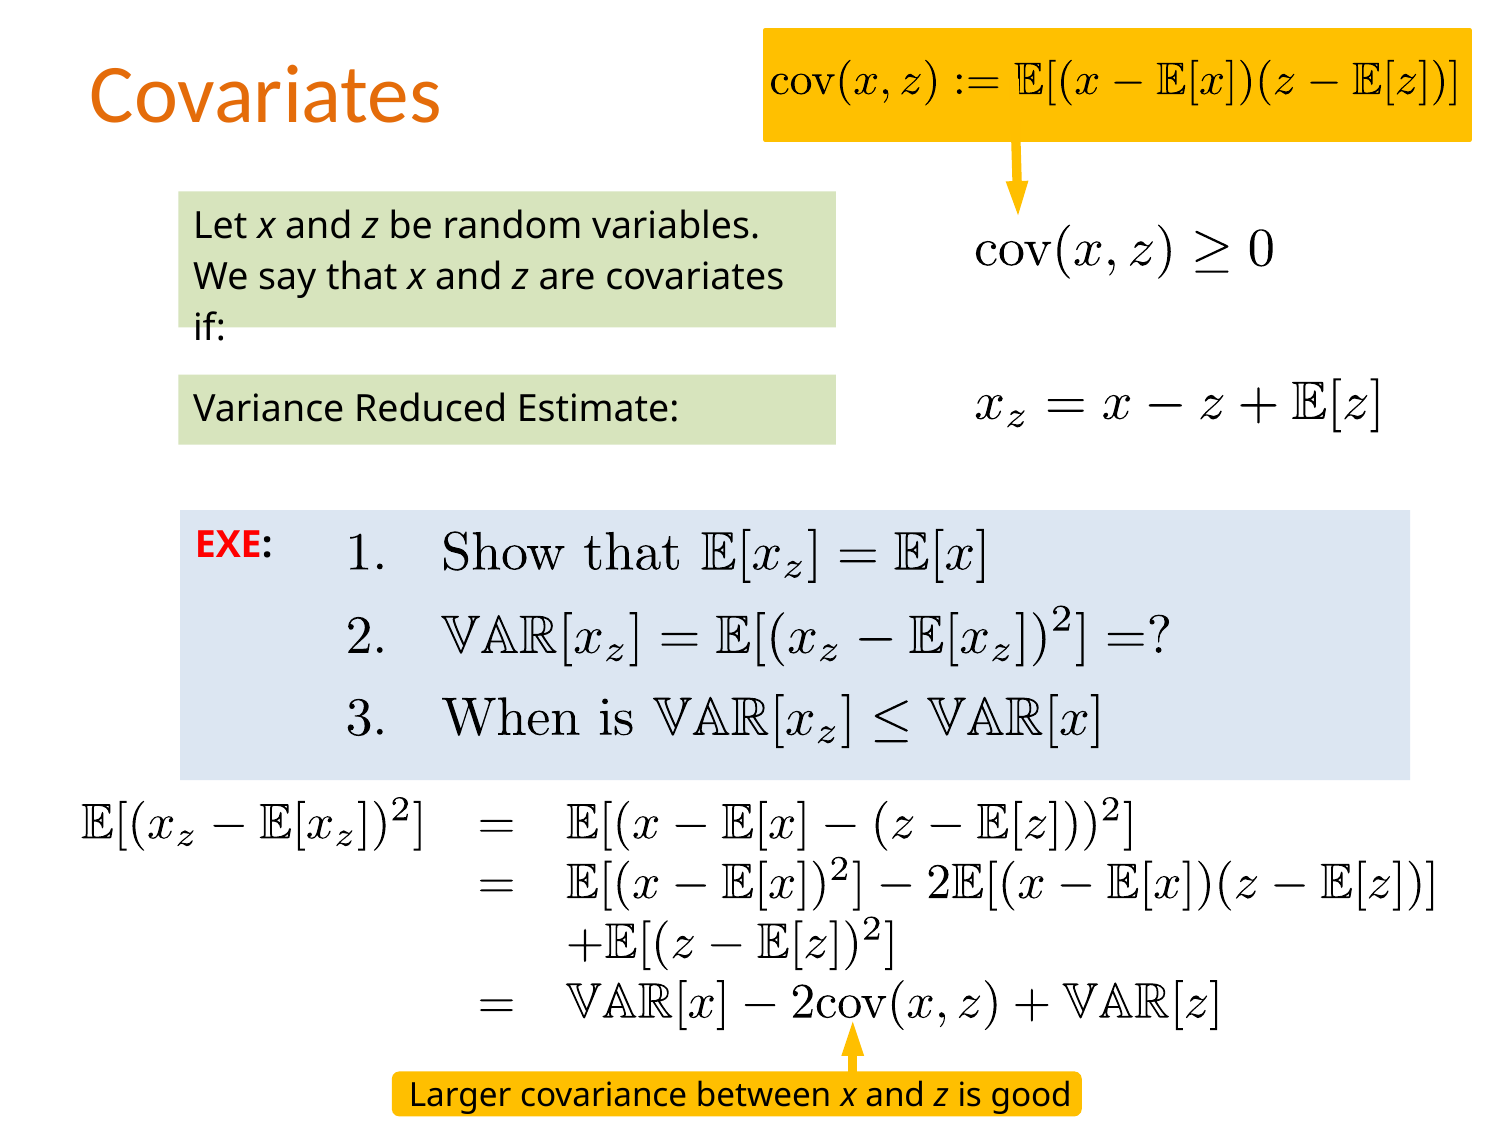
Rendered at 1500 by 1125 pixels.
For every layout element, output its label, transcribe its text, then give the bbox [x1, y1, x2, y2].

text_box [345, 605, 1173, 667]
text_box [974, 378, 1385, 433]
text_box [80, 797, 1439, 1031]
text_box Covariates [75, 45, 1425, 233]
text_box [345, 694, 1105, 749]
text_box Variance Reduced Estimate: [178, 374, 836, 445]
text_box Larger covariance between x and z is good [391, 1071, 1082, 1117]
text_box [765, 30, 1471, 140]
text_box [974, 224, 1275, 279]
text_box EXE: [180, 510, 1411, 781]
text_box [345, 528, 991, 583]
text_box Let x and z be random variables. We say that x and z are covariates if: [178, 191, 836, 328]
